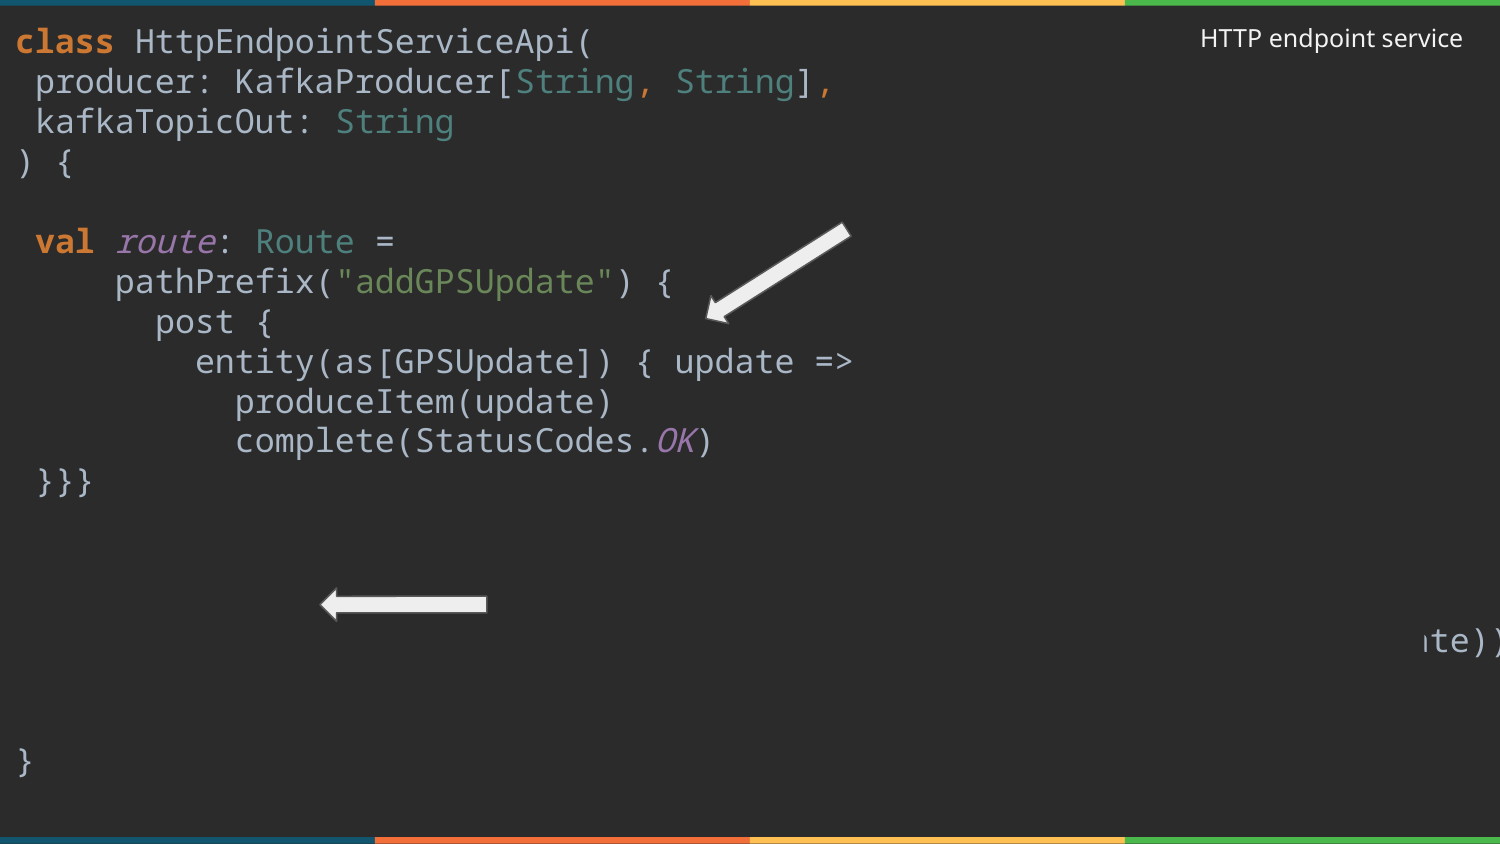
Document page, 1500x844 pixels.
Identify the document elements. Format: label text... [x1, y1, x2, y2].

text_box HTTP endpoint service [21, 7, 1479, 107]
text_box class HttpEndpointServiceApi( producer: KafkaProducer[String, String], kafkaTopicOut: String ) { val route: Route = pathPrefix("addGPSUpdate") { post { entity(as[GPSUpdate]) { update => produceItem(update) complete(StatusCodes.OK) }}} def produceItem(update: GPSUpdate) = { producer.send( new ProducerRecord[String, String](kafkaTopicOut, Json.toJson(update)) ) } } [0, 7, 1500, 838]
text_box [0, 838, 1500, 844]
text_box [28, 540, 1425, 748]
text_box [705, 222, 852, 324]
text_box [0, 0, 1500, 6]
